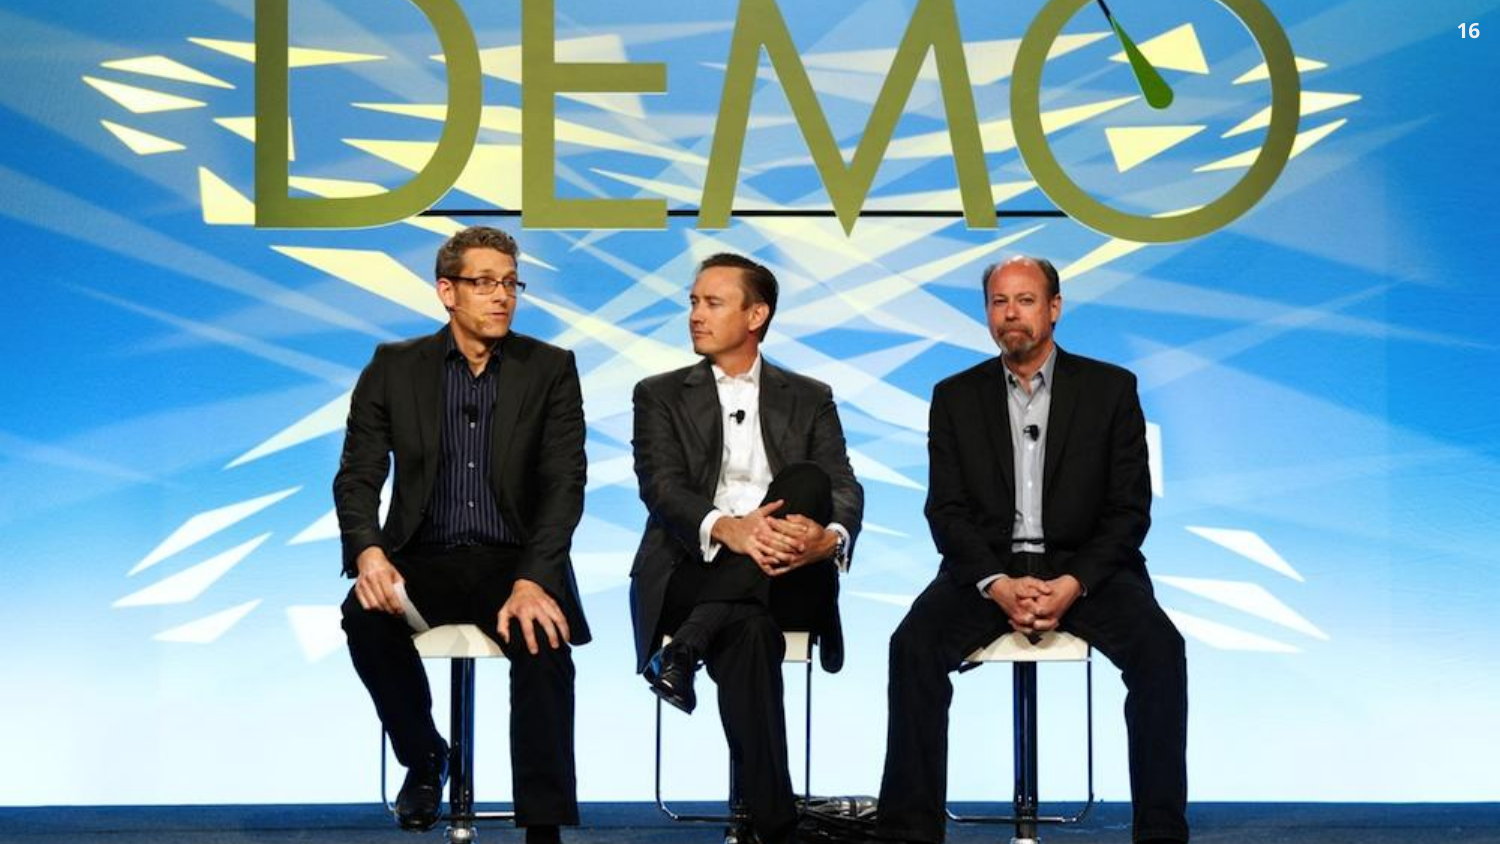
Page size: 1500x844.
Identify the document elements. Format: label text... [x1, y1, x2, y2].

slide_number <number> [1415, 0, 1496, 65]
picture [0, 0, 1500, 844]
